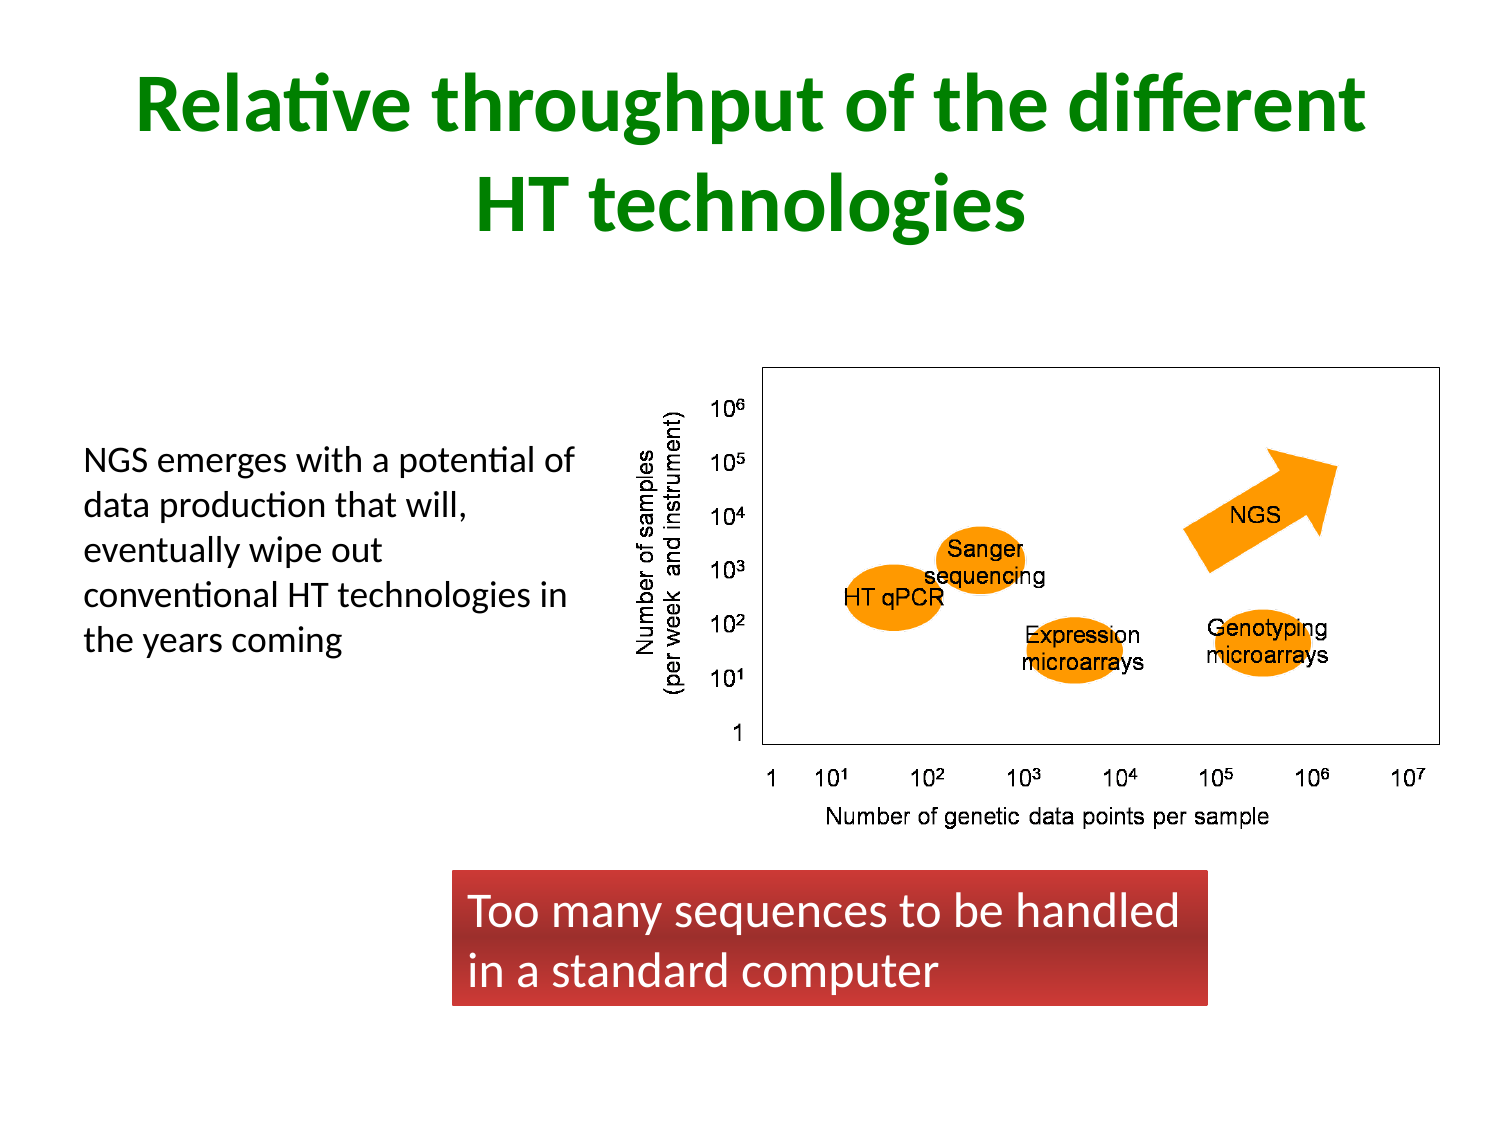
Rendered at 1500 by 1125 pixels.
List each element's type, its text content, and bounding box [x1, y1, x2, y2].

text_box Too many sequences to be handled in a standard computer [452, 870, 1208, 1006]
text_box NGS emerges with a potential of data production that will, eventually wipe out conventional HT technologies in the years coming [69, 427, 591, 667]
picture [622, 366, 1463, 835]
text_box Relative throughput of the different HT technologies [76, 54, 1427, 243]
